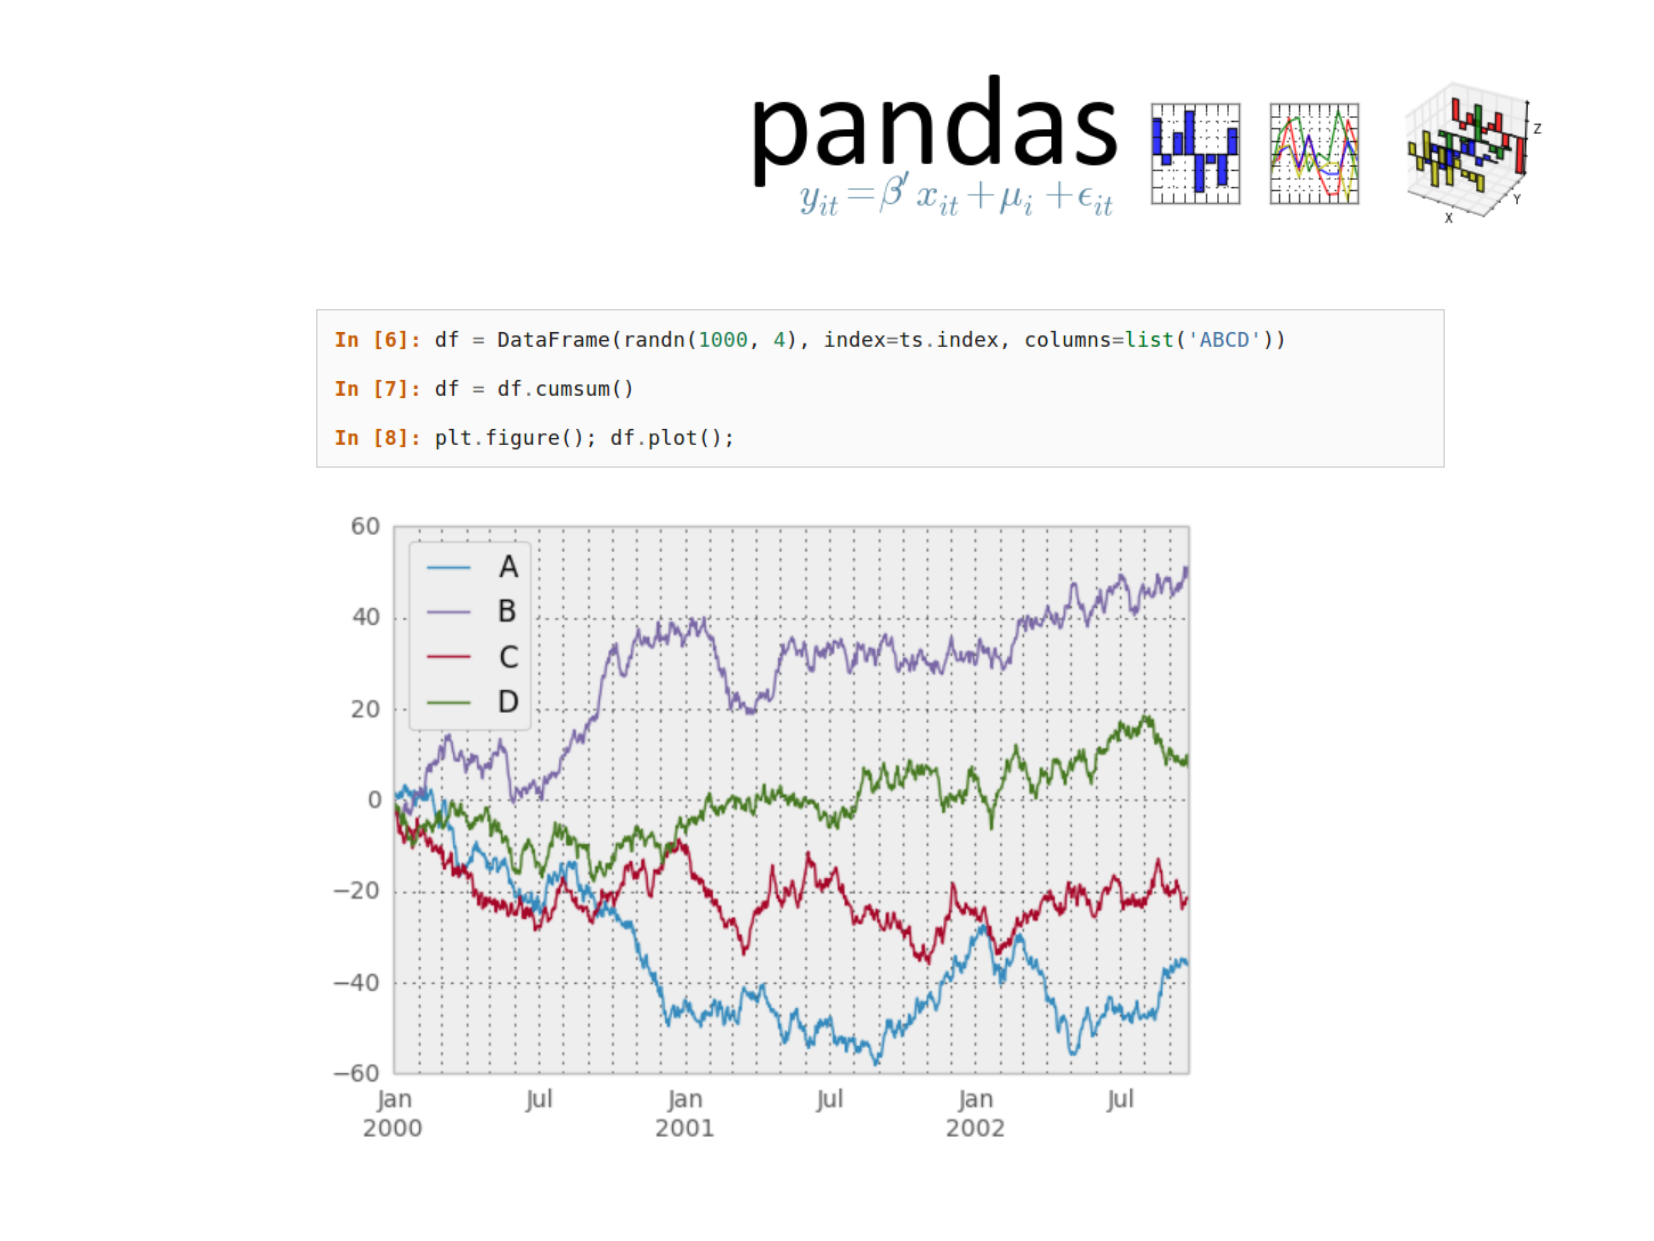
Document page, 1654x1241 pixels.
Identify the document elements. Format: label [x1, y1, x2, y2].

picture [711, 59, 1591, 239]
picture [281, 299, 1471, 1171]
